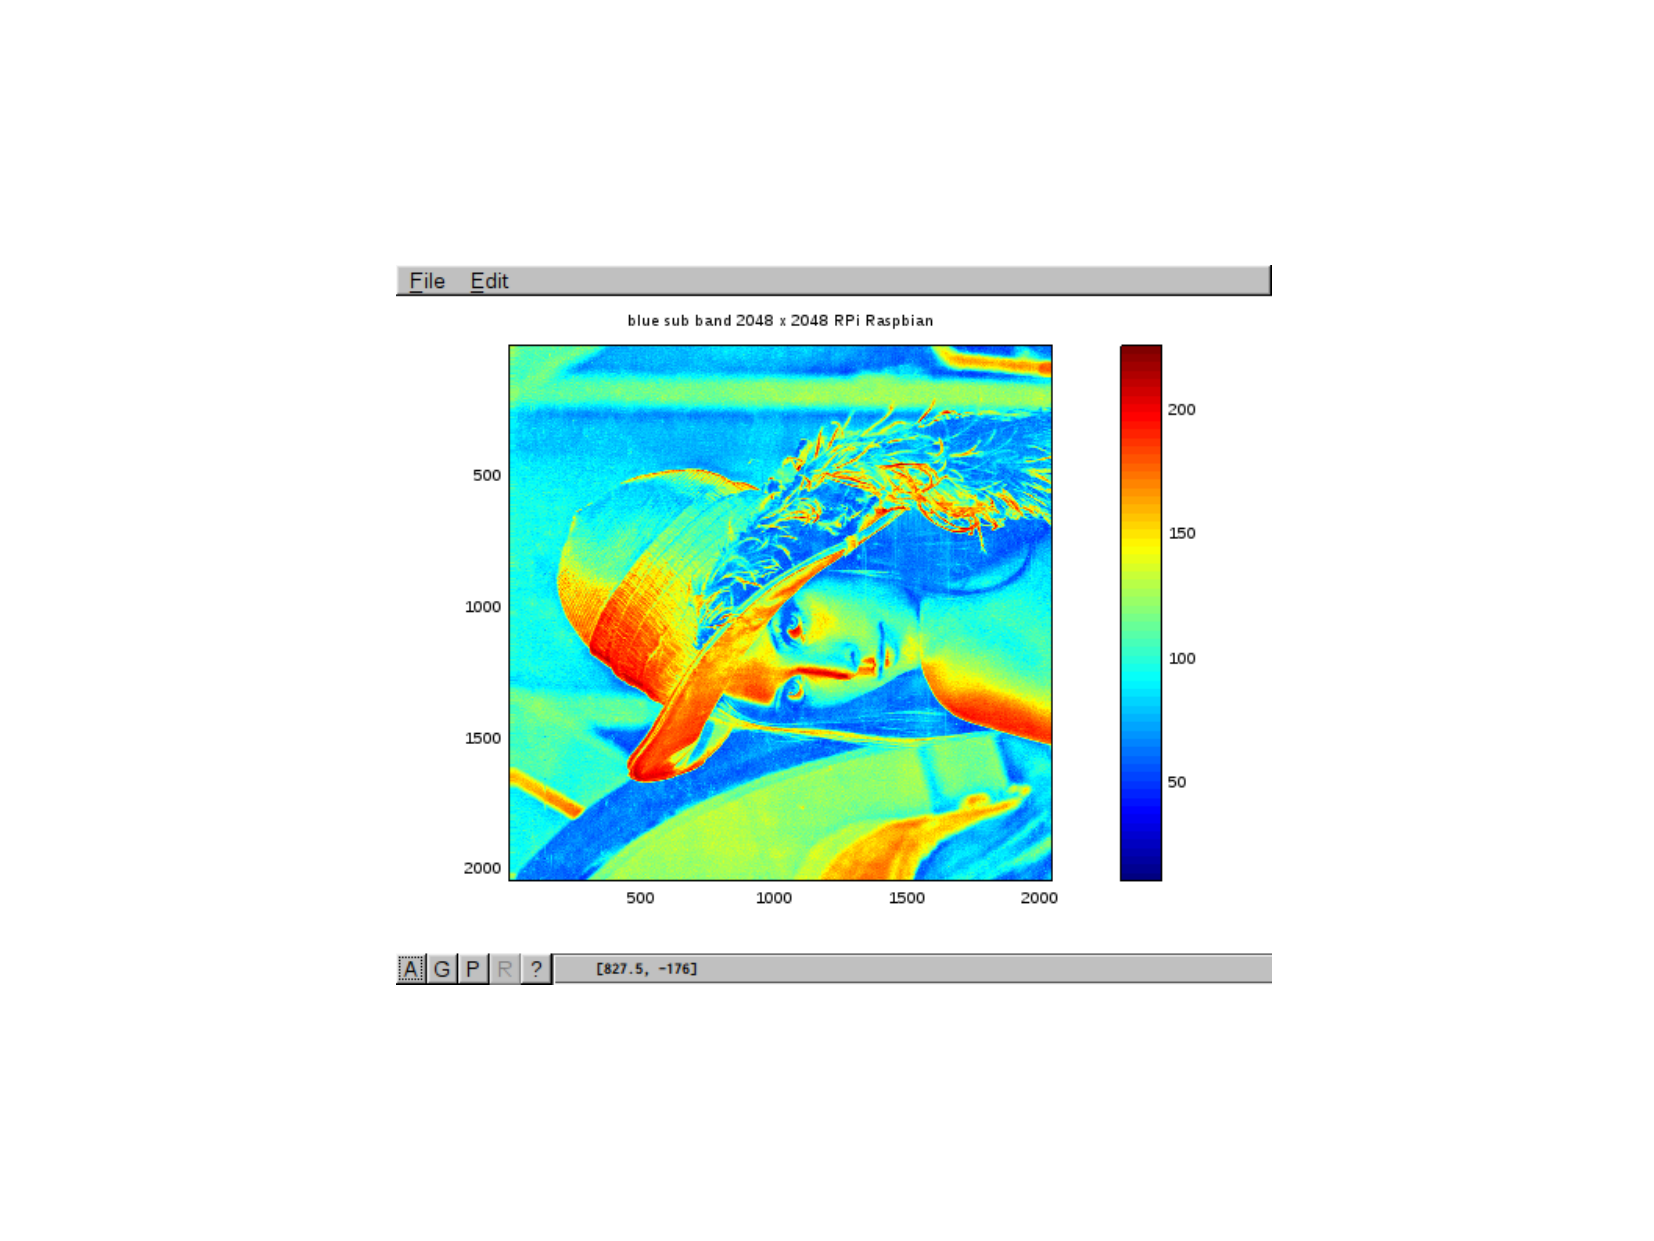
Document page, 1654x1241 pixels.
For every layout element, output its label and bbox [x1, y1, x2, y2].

picture [396, 265, 1272, 985]
